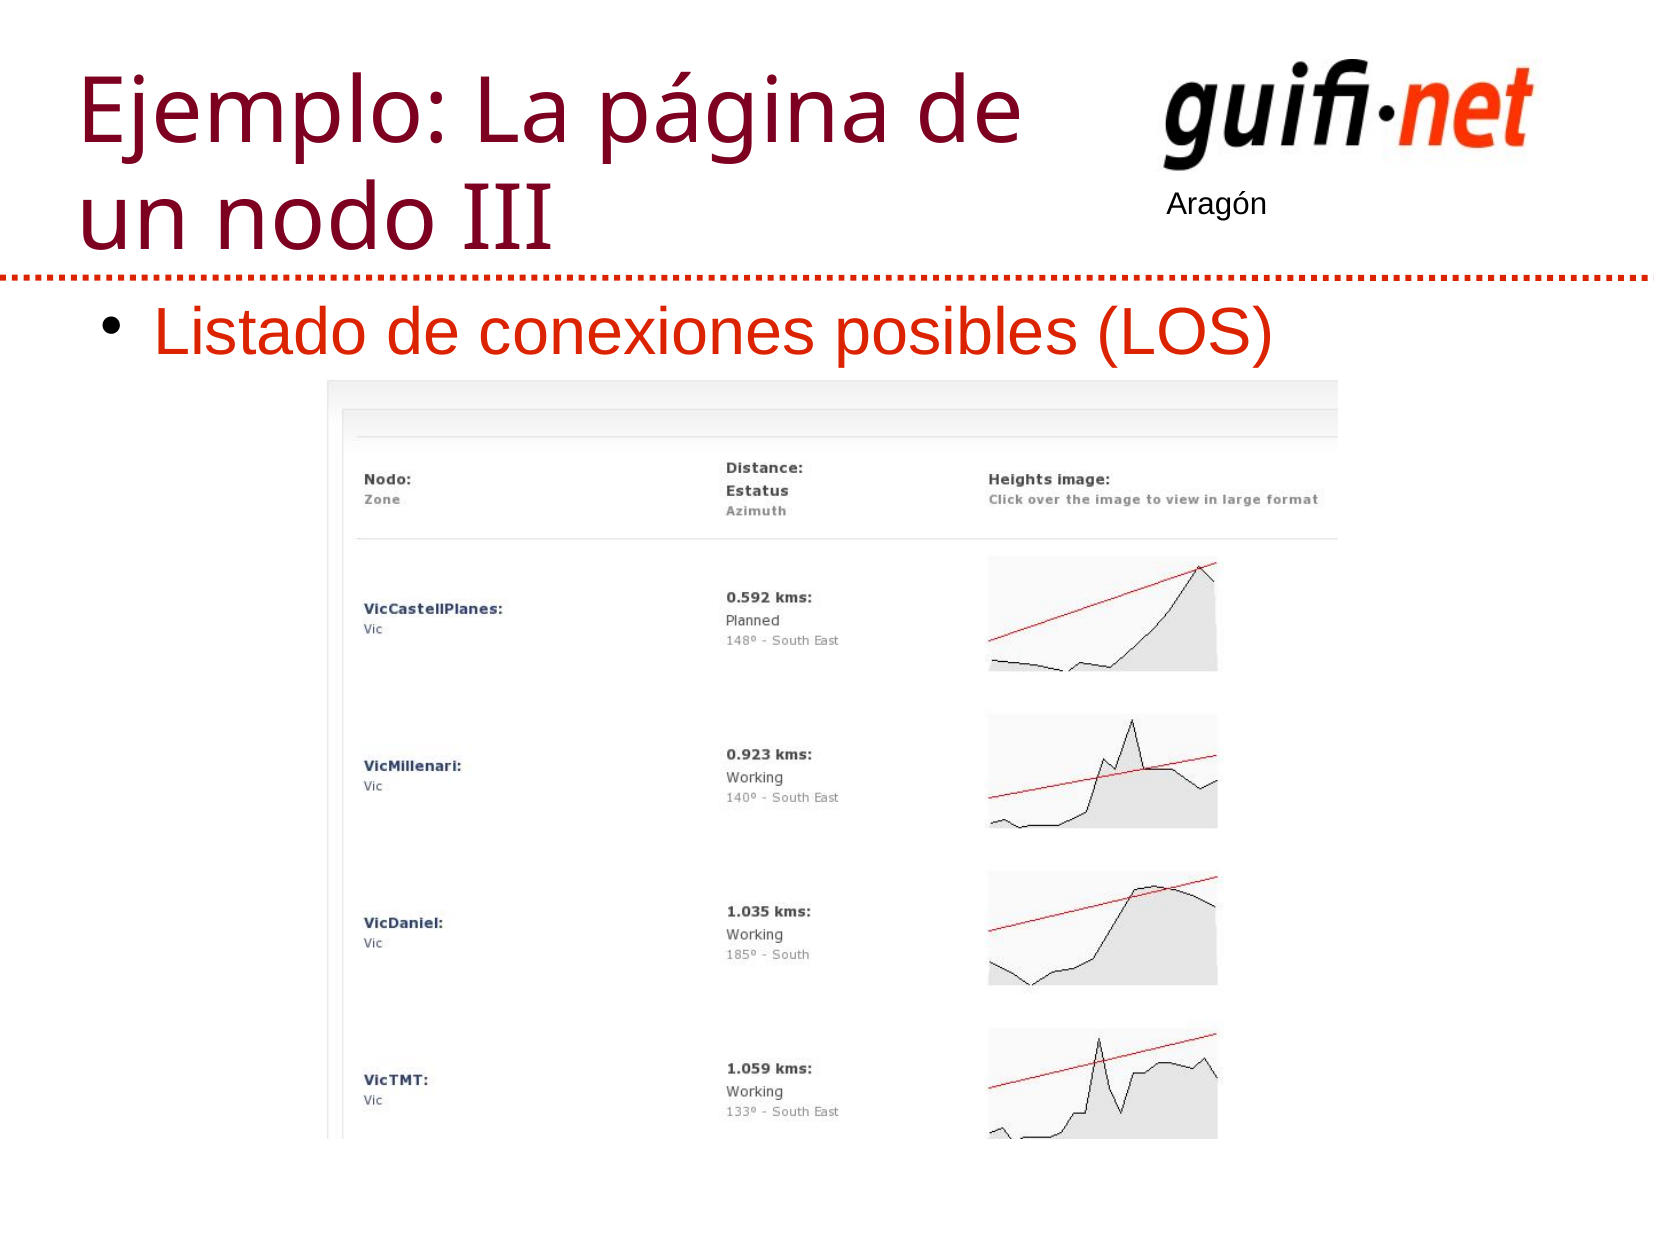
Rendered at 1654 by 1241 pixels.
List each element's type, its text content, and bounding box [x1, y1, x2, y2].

picture [1157, 59, 1542, 172]
title Ejemplo: La página de un nodo III [76, 53, 1093, 272]
picture [325, 379, 1338, 1139]
list Listado de conexiones posibles (LOS) [82, 290, 1571, 1109]
